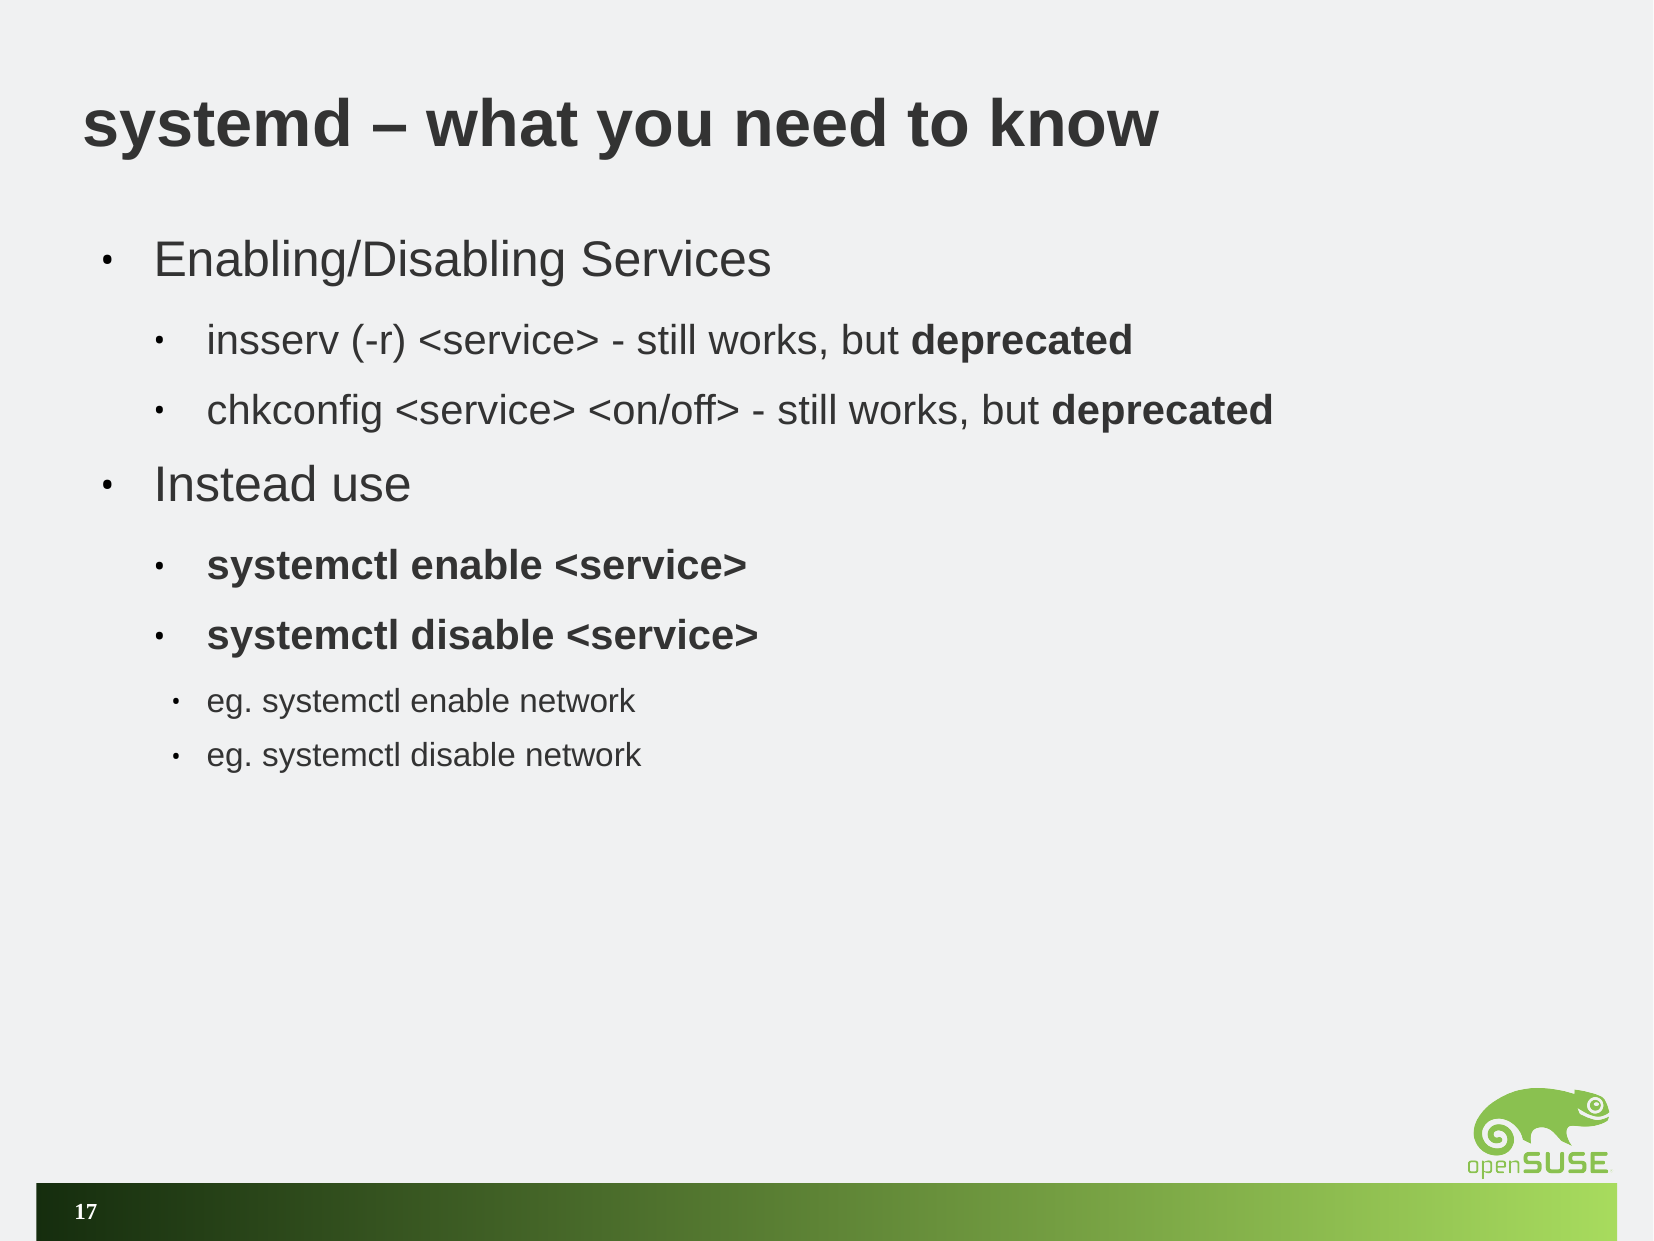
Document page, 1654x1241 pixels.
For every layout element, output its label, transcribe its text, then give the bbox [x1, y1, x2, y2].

title systemd – what you need to know [82, 49, 1571, 198]
list Enabling/Disabling Services insserv (-r) <service> - still works, but deprecated chkconfig <service> <on/off> - still works, but deprecated Instead use systemctl enable <service> systemctl disable <service> eg. systemctl enable network eg. systemctl disable network [82, 231, 1571, 951]
picture [0, 0, 1654, 1241]
